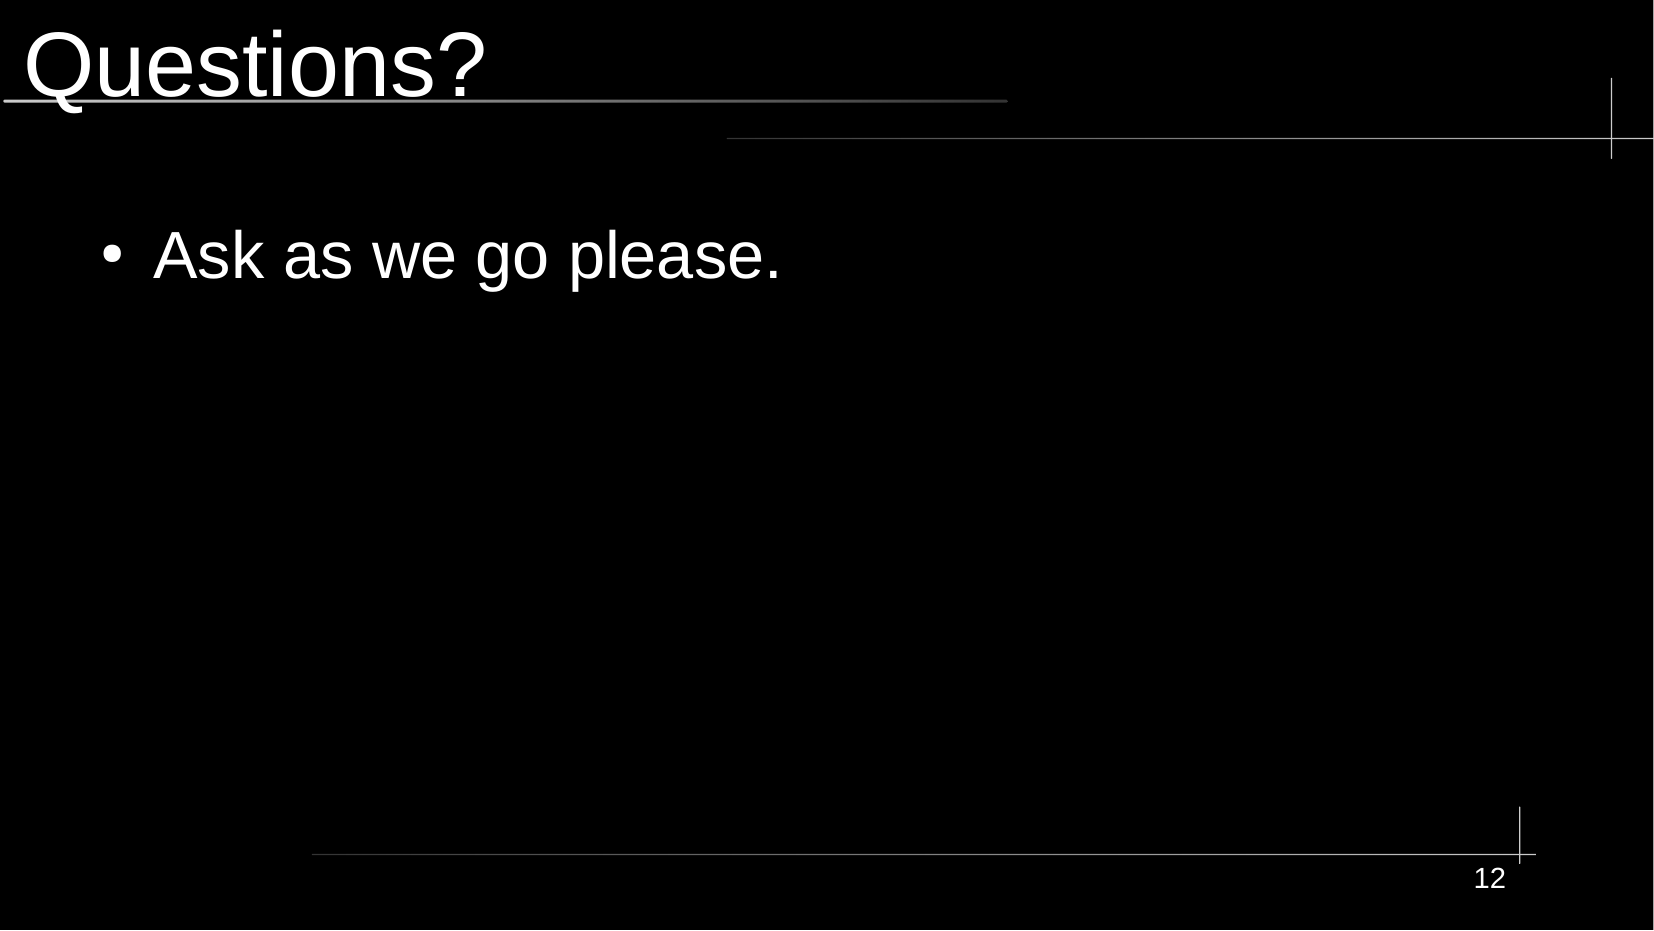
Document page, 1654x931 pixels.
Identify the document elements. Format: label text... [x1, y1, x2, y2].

list Ask as we go please. [82, 217, 1571, 758]
title Questions? [23, 11, 1589, 119]
